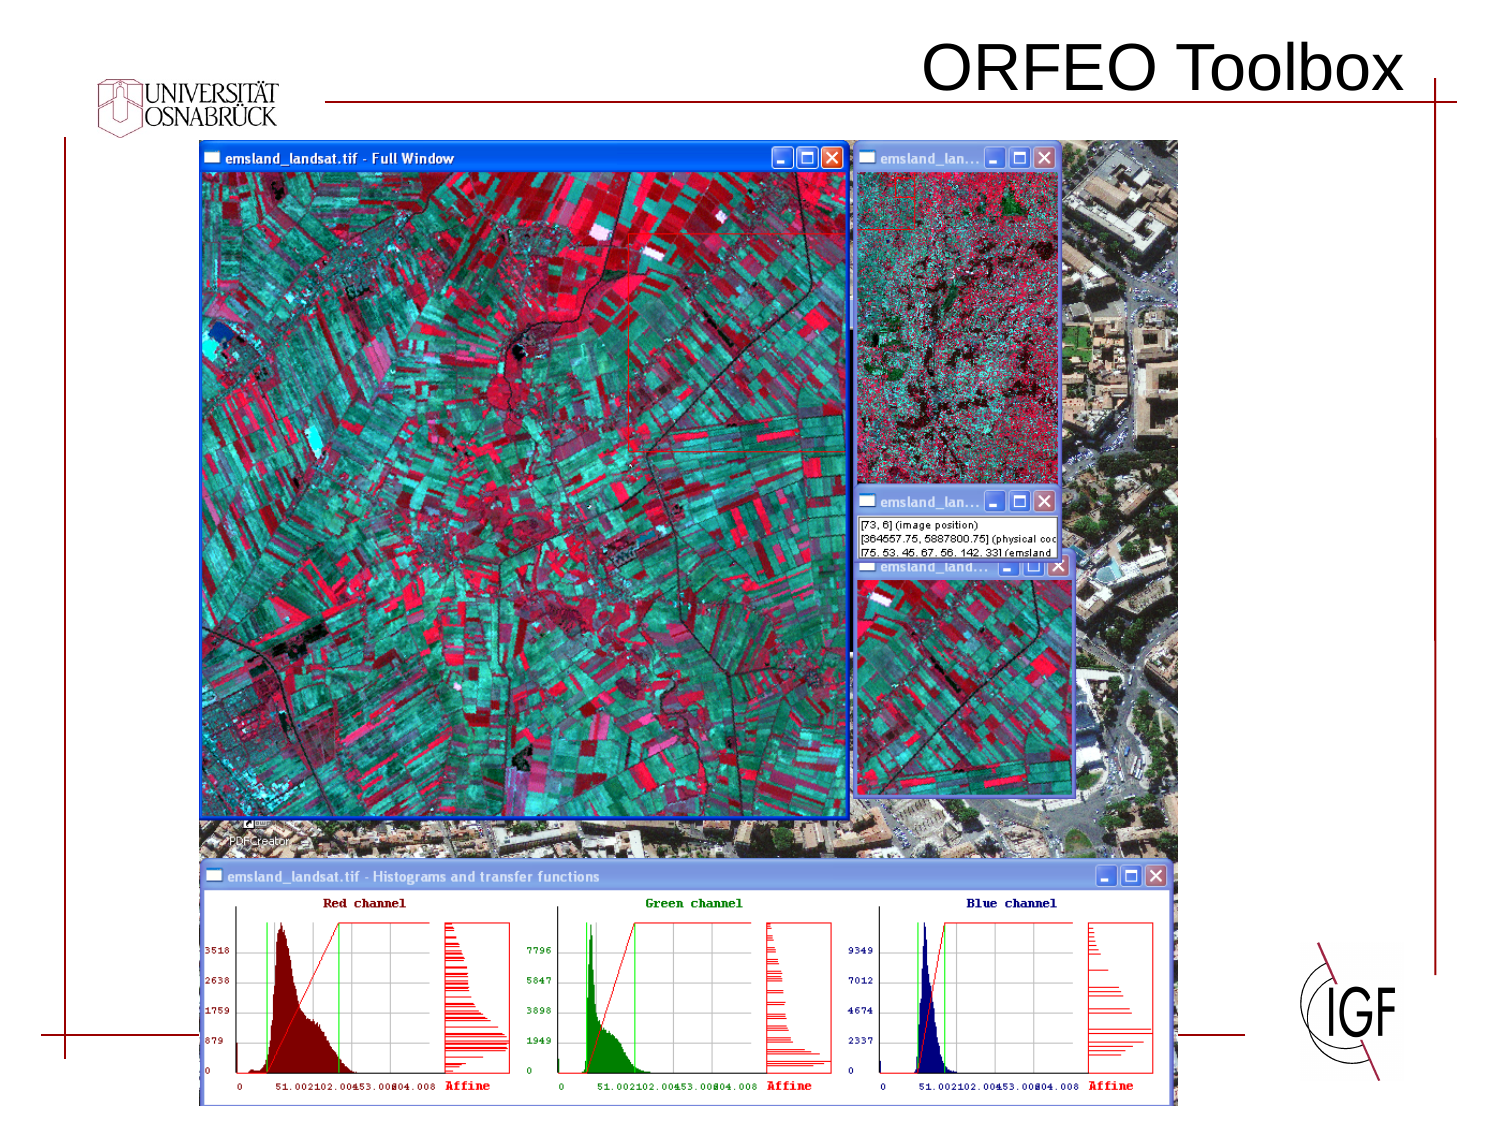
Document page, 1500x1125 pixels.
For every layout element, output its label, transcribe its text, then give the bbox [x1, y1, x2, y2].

title ORFEO Toolbox [520, 4, 1421, 130]
picture [1300, 942, 1404, 1081]
picture [97, 79, 279, 138]
picture [199, 140, 1178, 1106]
